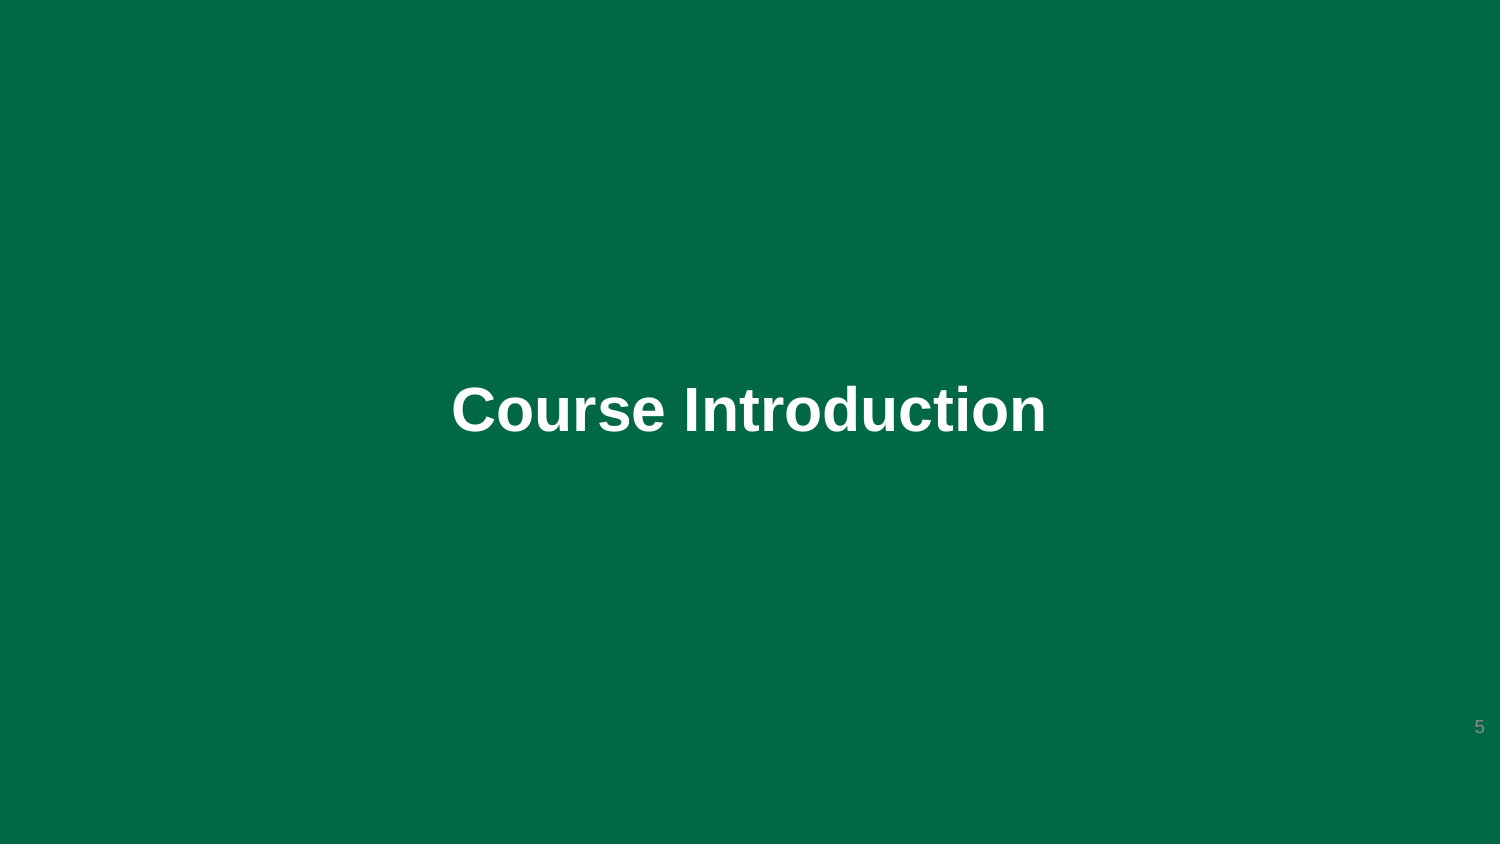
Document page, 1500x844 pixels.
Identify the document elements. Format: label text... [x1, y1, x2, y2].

title Course Introduction [103, 329, 1397, 493]
slide_number <number> [1149, 703, 1500, 749]
